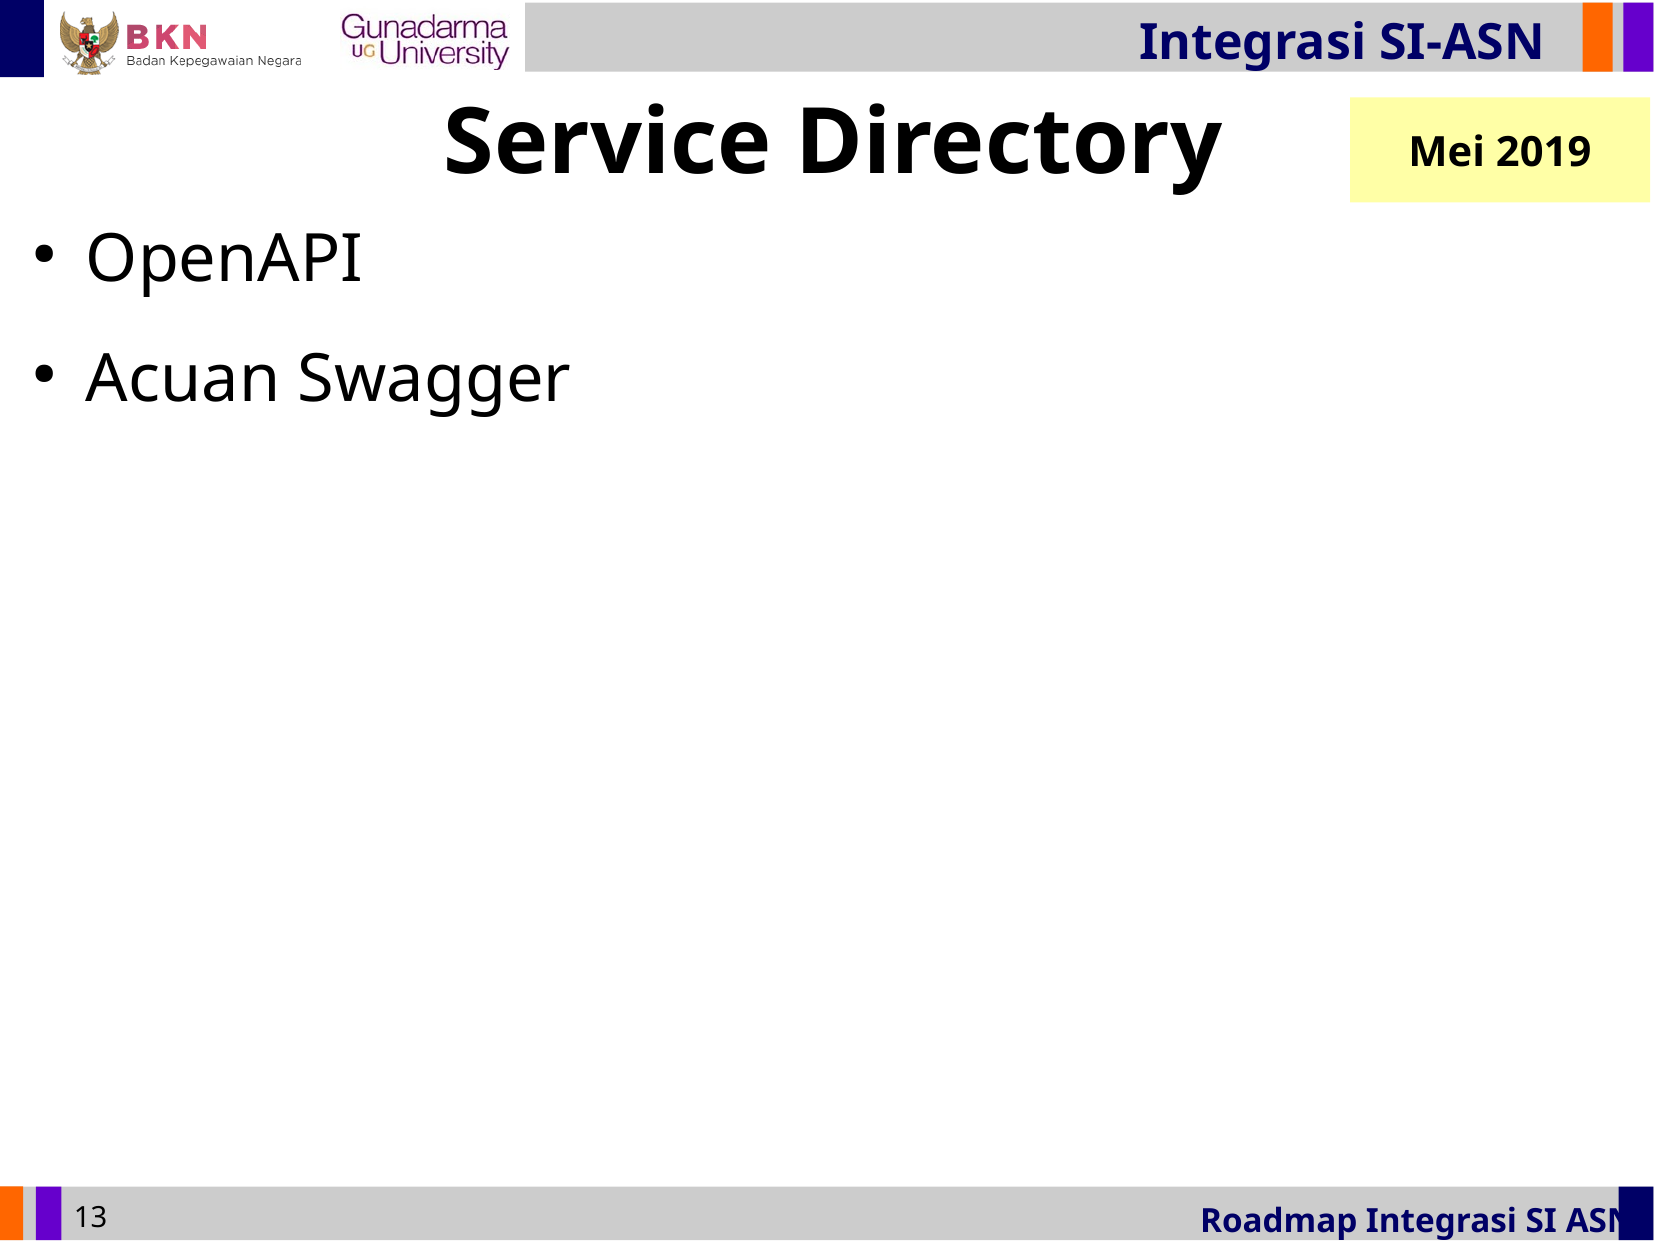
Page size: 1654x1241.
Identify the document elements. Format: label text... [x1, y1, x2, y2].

title Service Directory [77, 75, 1591, 202]
text_box Mei 2019 [1350, 97, 1651, 203]
picture [60, 11, 301, 75]
picture [340, 0, 510, 70]
list OpenAPI Acuan Swagger [14, 210, 1630, 1176]
